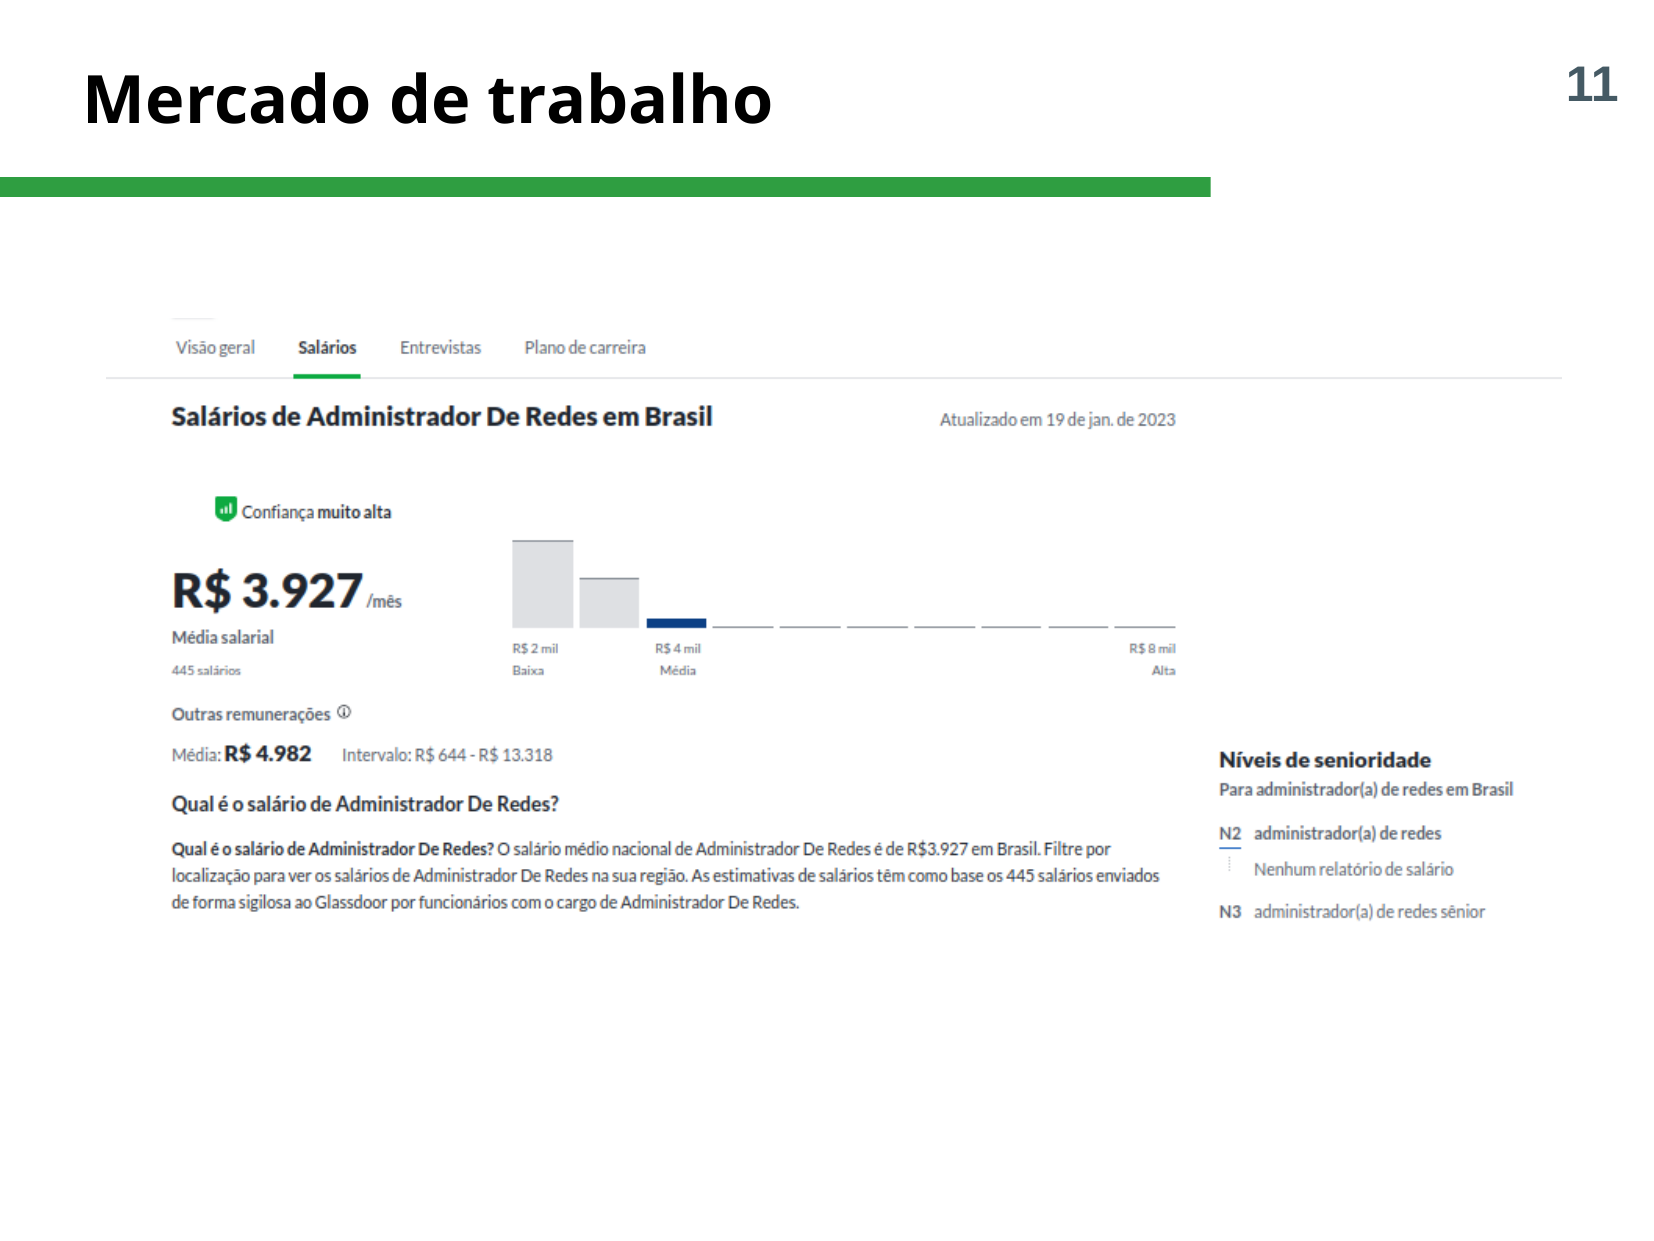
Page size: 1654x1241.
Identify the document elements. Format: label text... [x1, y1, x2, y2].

title Mercado de trabalho [82, 0, 1152, 202]
picture [106, 318, 1562, 926]
